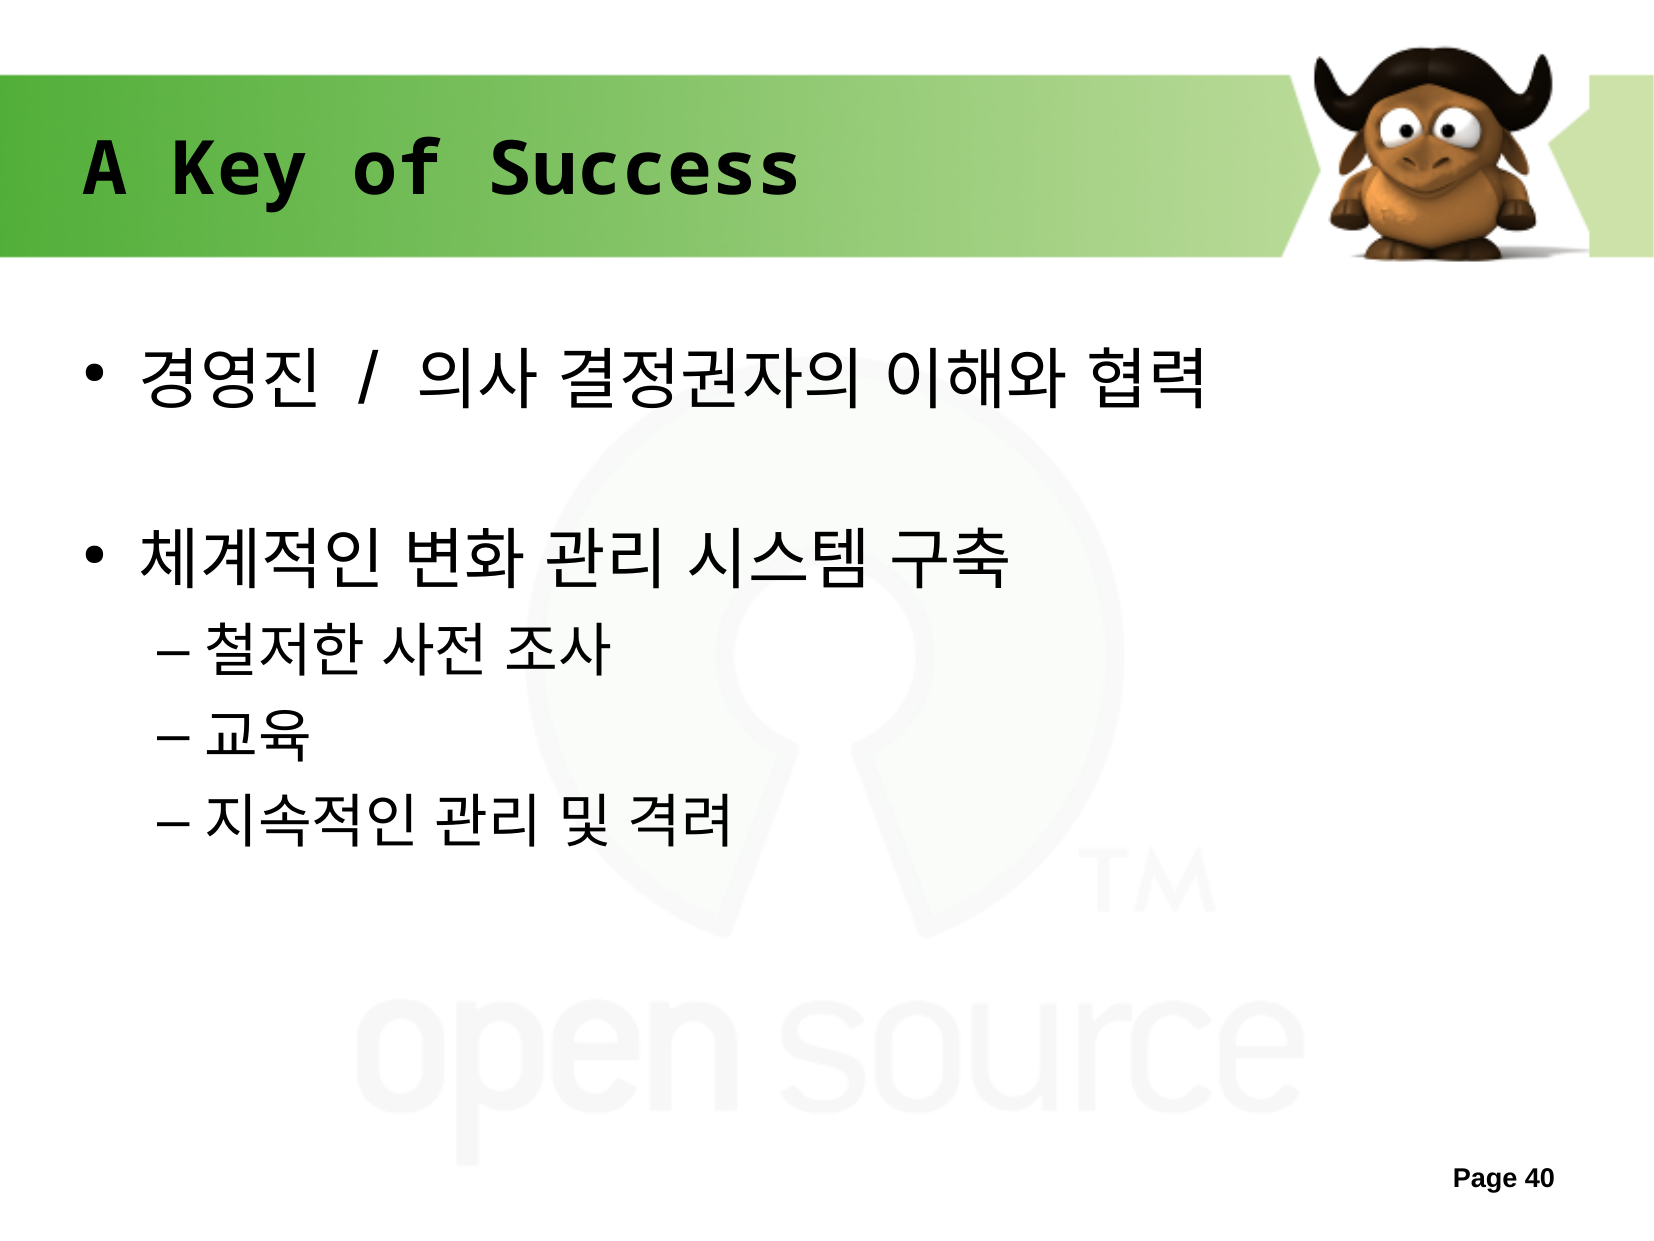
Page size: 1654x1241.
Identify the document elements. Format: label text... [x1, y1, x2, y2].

picture [0, 0, 1654, 1241]
title A Key of Success [82, 61, 1571, 269]
list 경영진 / 의사 결정권자의 이해와 협력 체계적인 변화 관리 시스템 구축 철저한 사전 조사 교육 지속적인 관리 및 격려 [82, 330, 1571, 1134]
